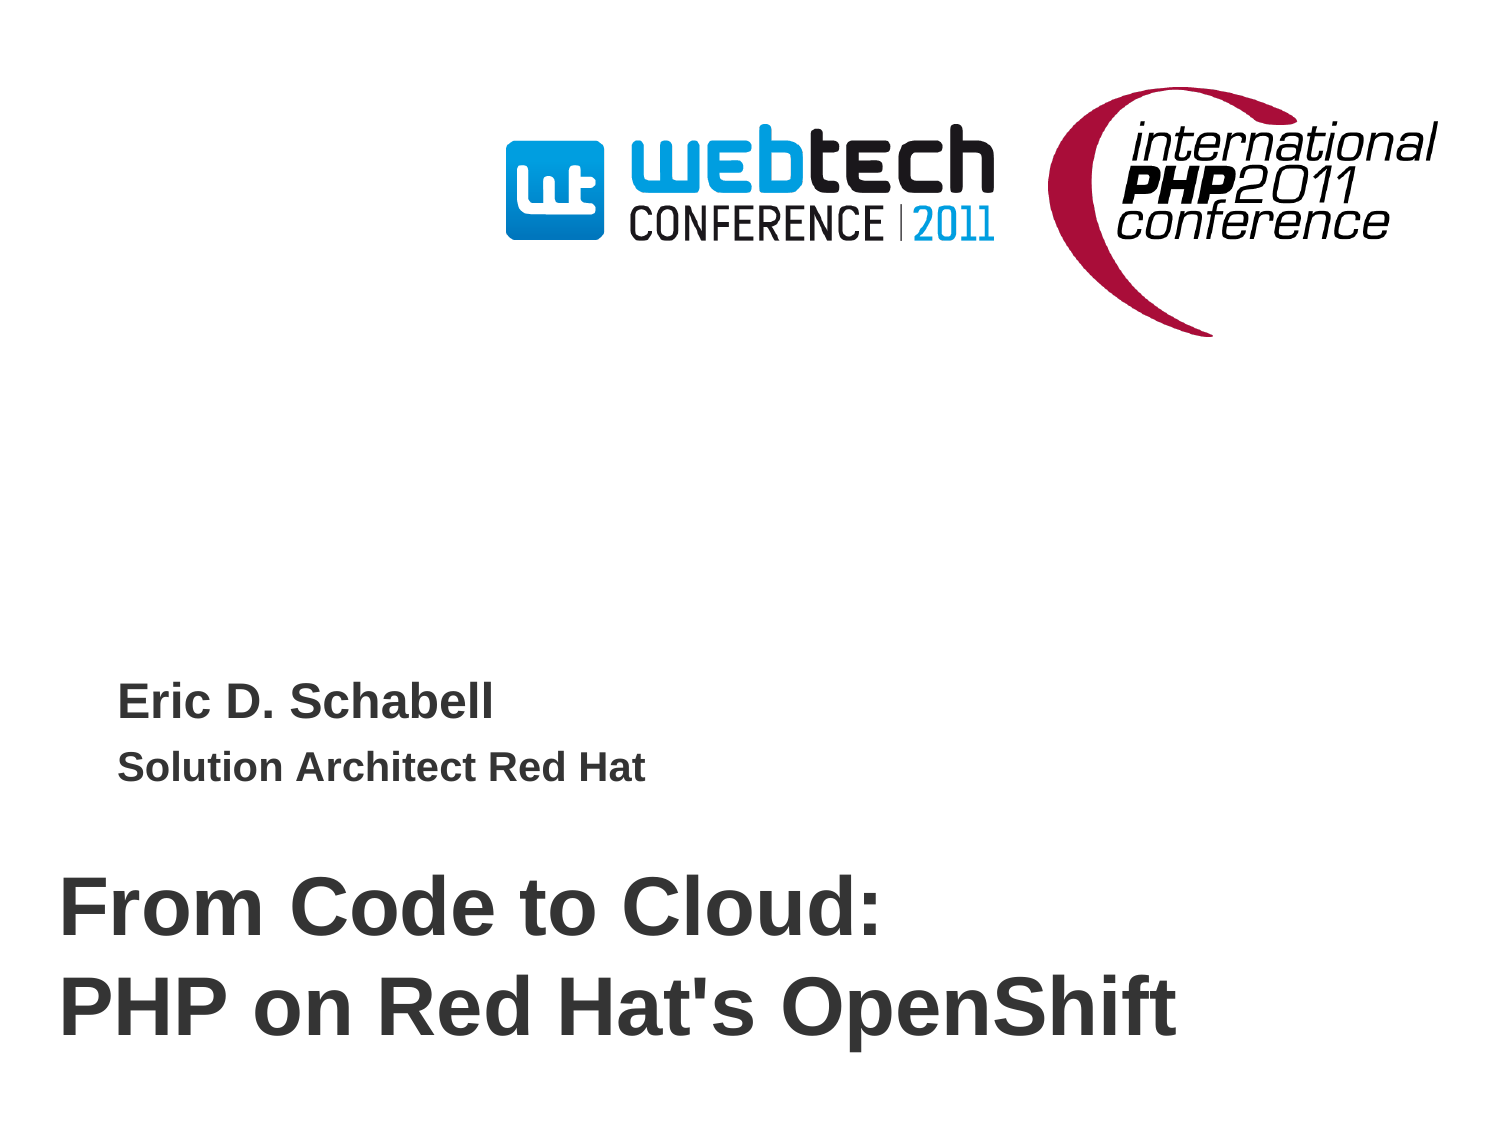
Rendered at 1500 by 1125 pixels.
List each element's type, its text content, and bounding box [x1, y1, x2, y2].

picture [506, 124, 994, 241]
text_box From Code to Cloud: PHP on Red Hat's OpenShift [58, 852, 1216, 1092]
picture [518, 166, 595, 214]
text_box Eric D. Schabell Solution Architect Red Hat [117, 668, 1209, 725]
picture [1048, 87, 1438, 337]
picture [942, 210, 951, 236]
picture [772, 153, 790, 180]
